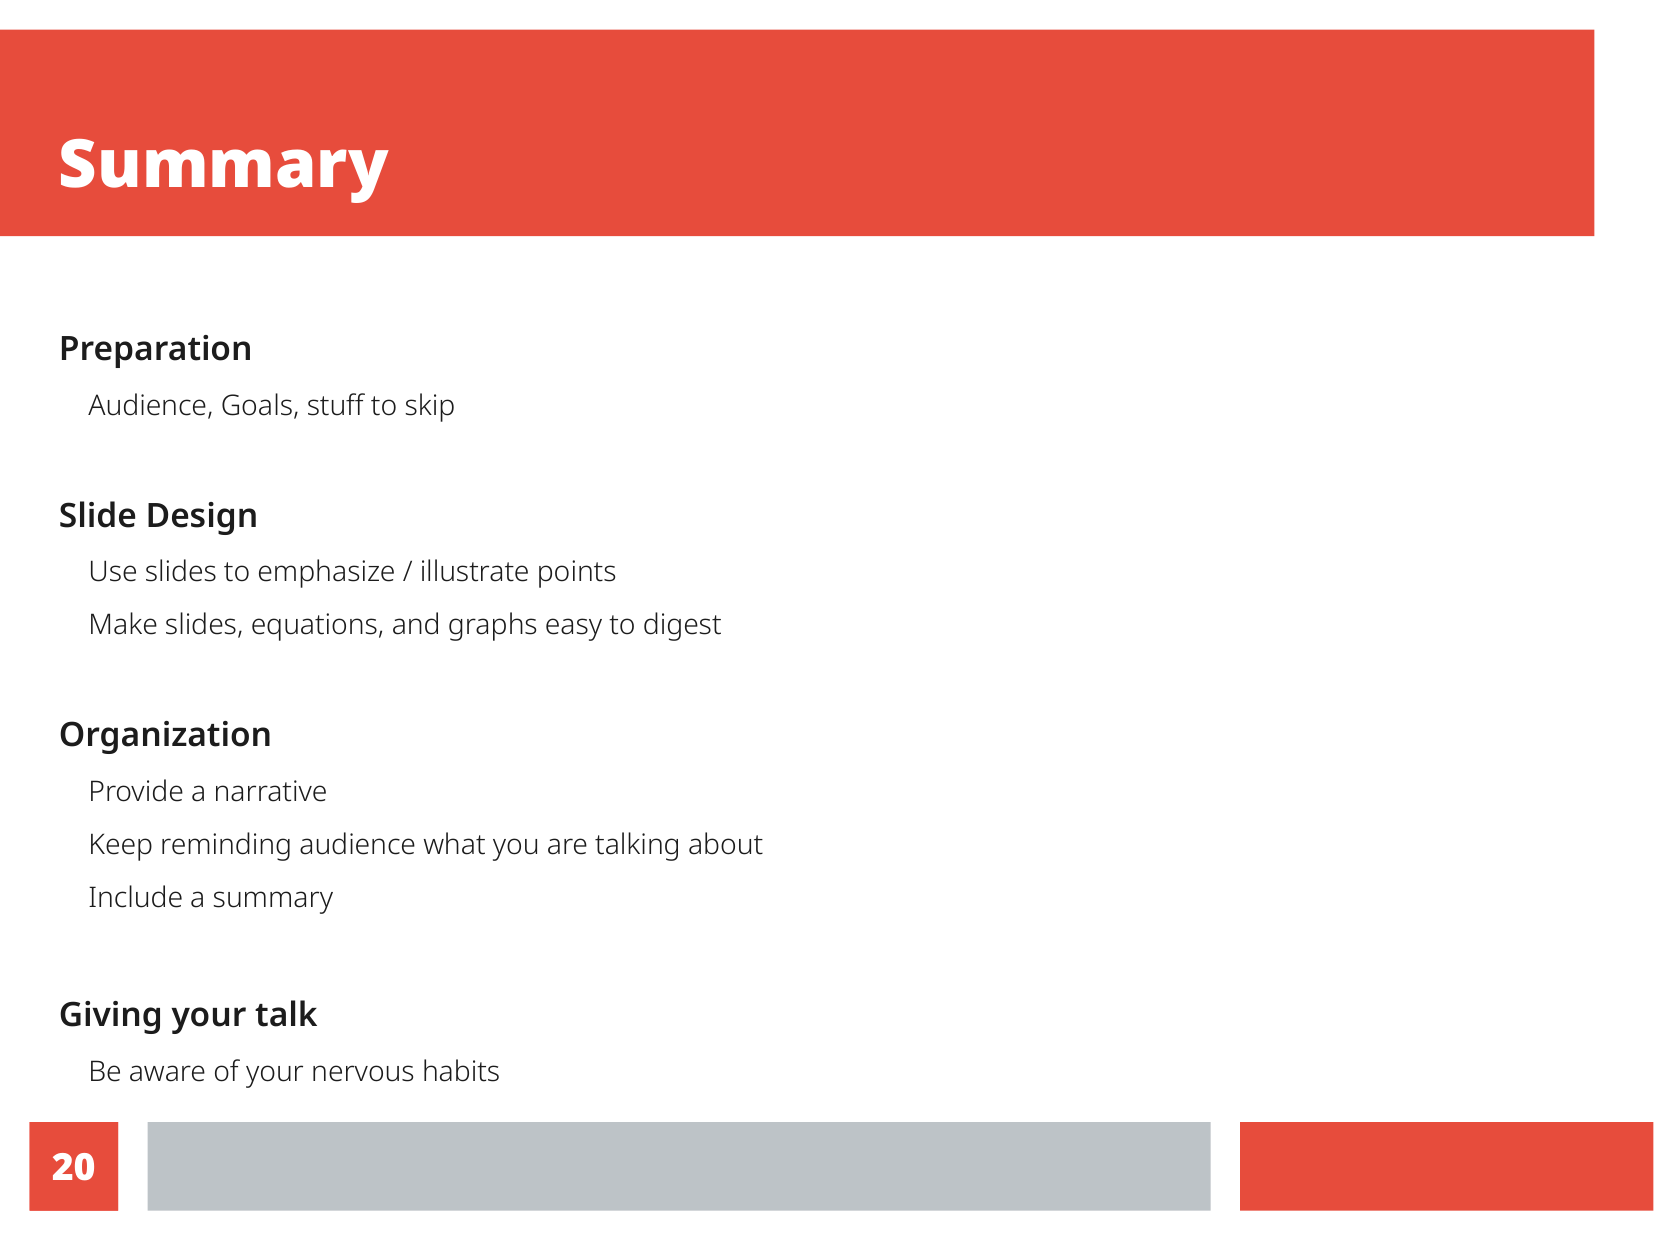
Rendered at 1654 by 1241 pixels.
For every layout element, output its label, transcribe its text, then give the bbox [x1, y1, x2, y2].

list Preparation Audience, Goals, stuff to skip Slide Design Use slides to emphasize / illustrate points Make slides, equations, and graphs easy to digest Organization Provide a narrative Keep reminding audience what you are talking about Include a summary Giving your talk Be aware of your nervous habits [59, 324, 1565, 1093]
title Summary [59, 59, 1595, 207]
